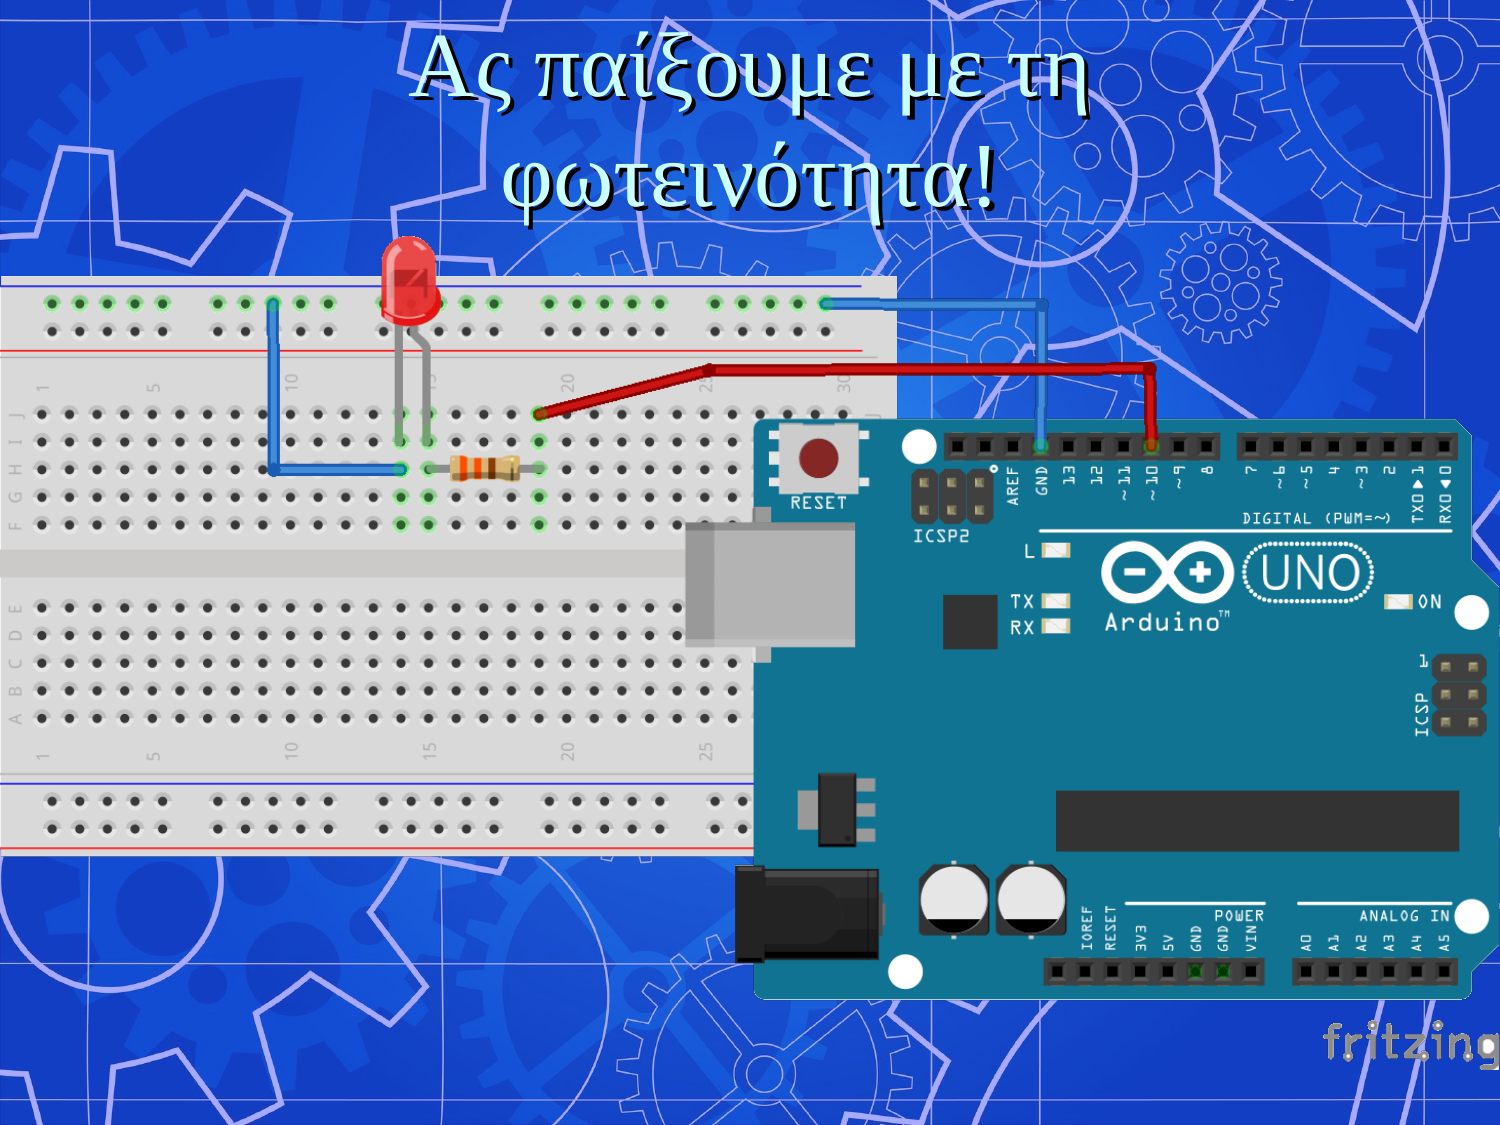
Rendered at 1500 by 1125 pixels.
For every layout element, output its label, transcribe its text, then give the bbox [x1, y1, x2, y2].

picture [0, 0, 1500, 1125]
text_box Ας παίξουμε με τη φωτεινότητα! [183, 0, 1318, 233]
